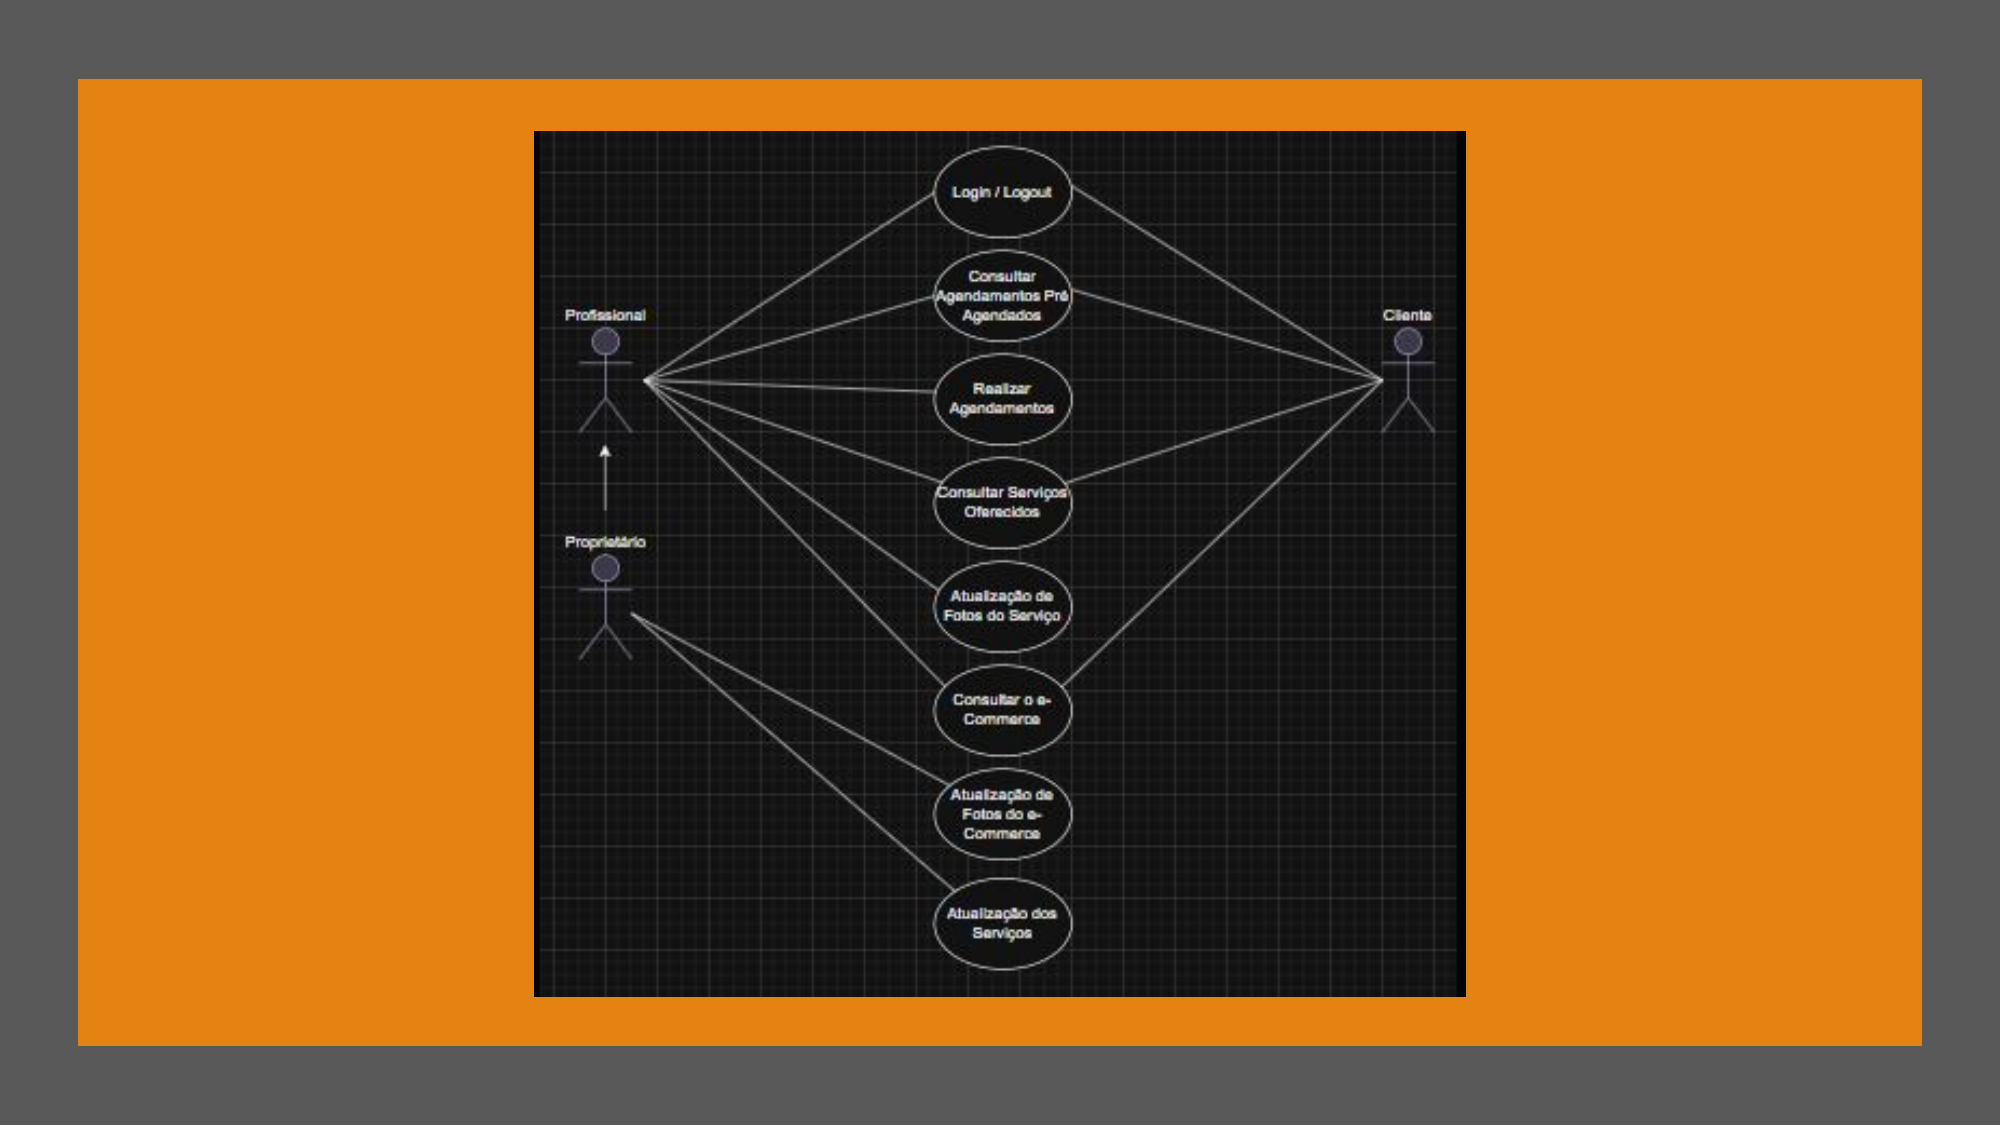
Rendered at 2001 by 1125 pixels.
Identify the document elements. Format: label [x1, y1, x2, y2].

picture [534, 131, 1466, 997]
text_box [0, 0, 2000, 1125]
